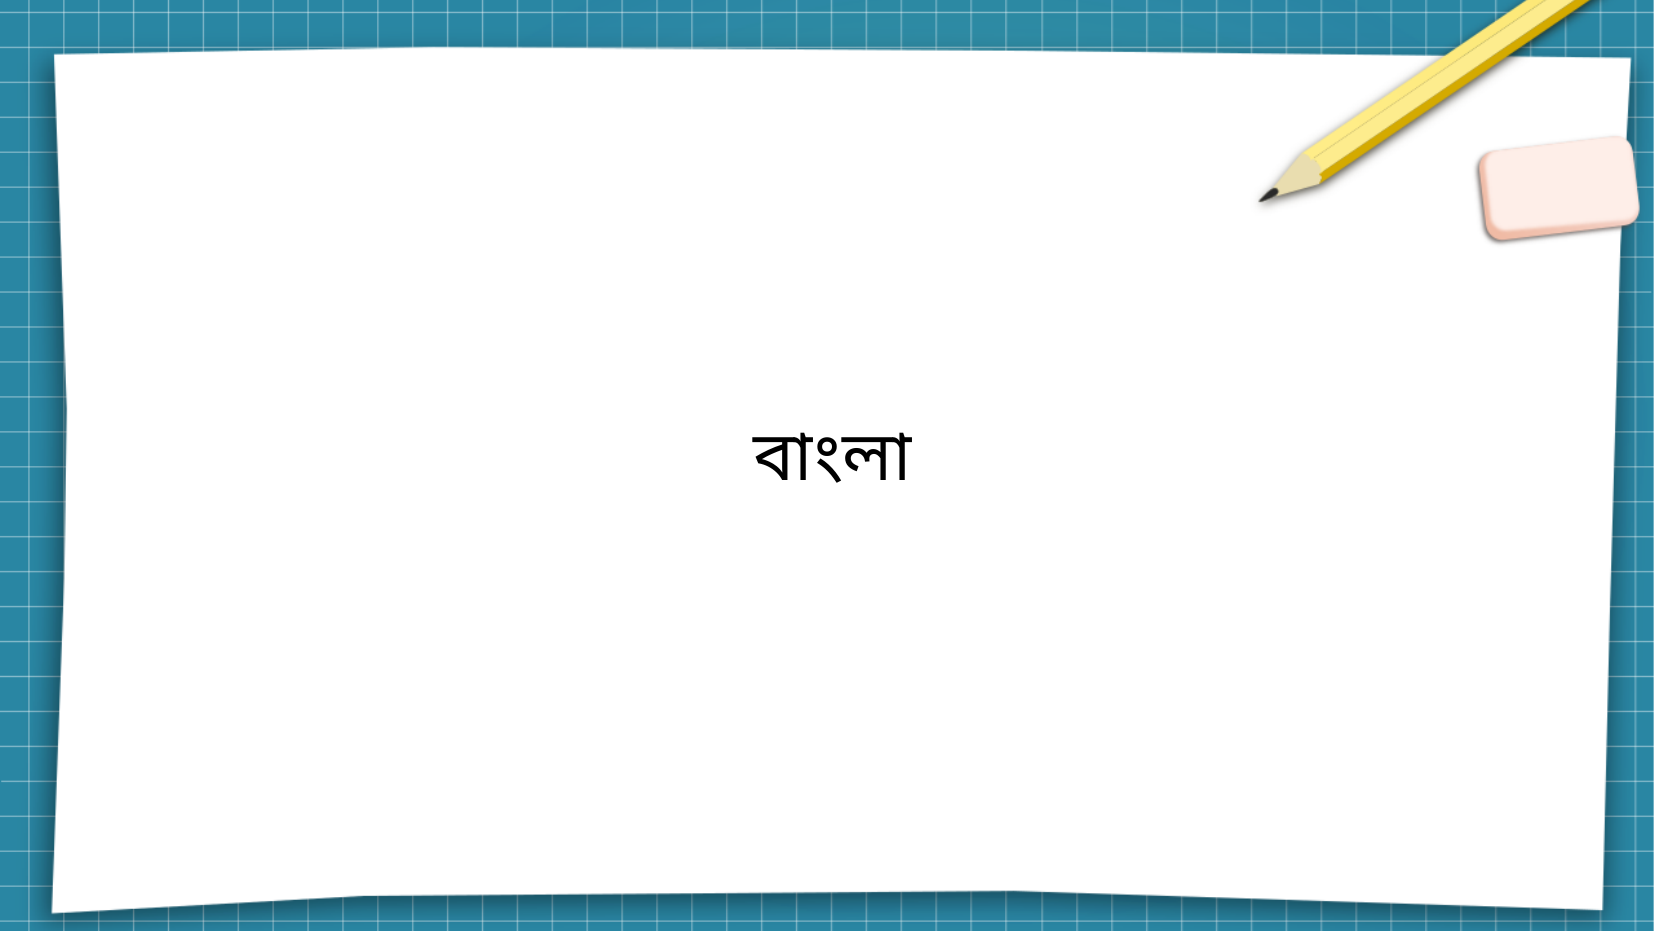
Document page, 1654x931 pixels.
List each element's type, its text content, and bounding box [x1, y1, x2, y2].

title বাংলা [88, 376, 1577, 532]
picture [0, 0, 1654, 931]
